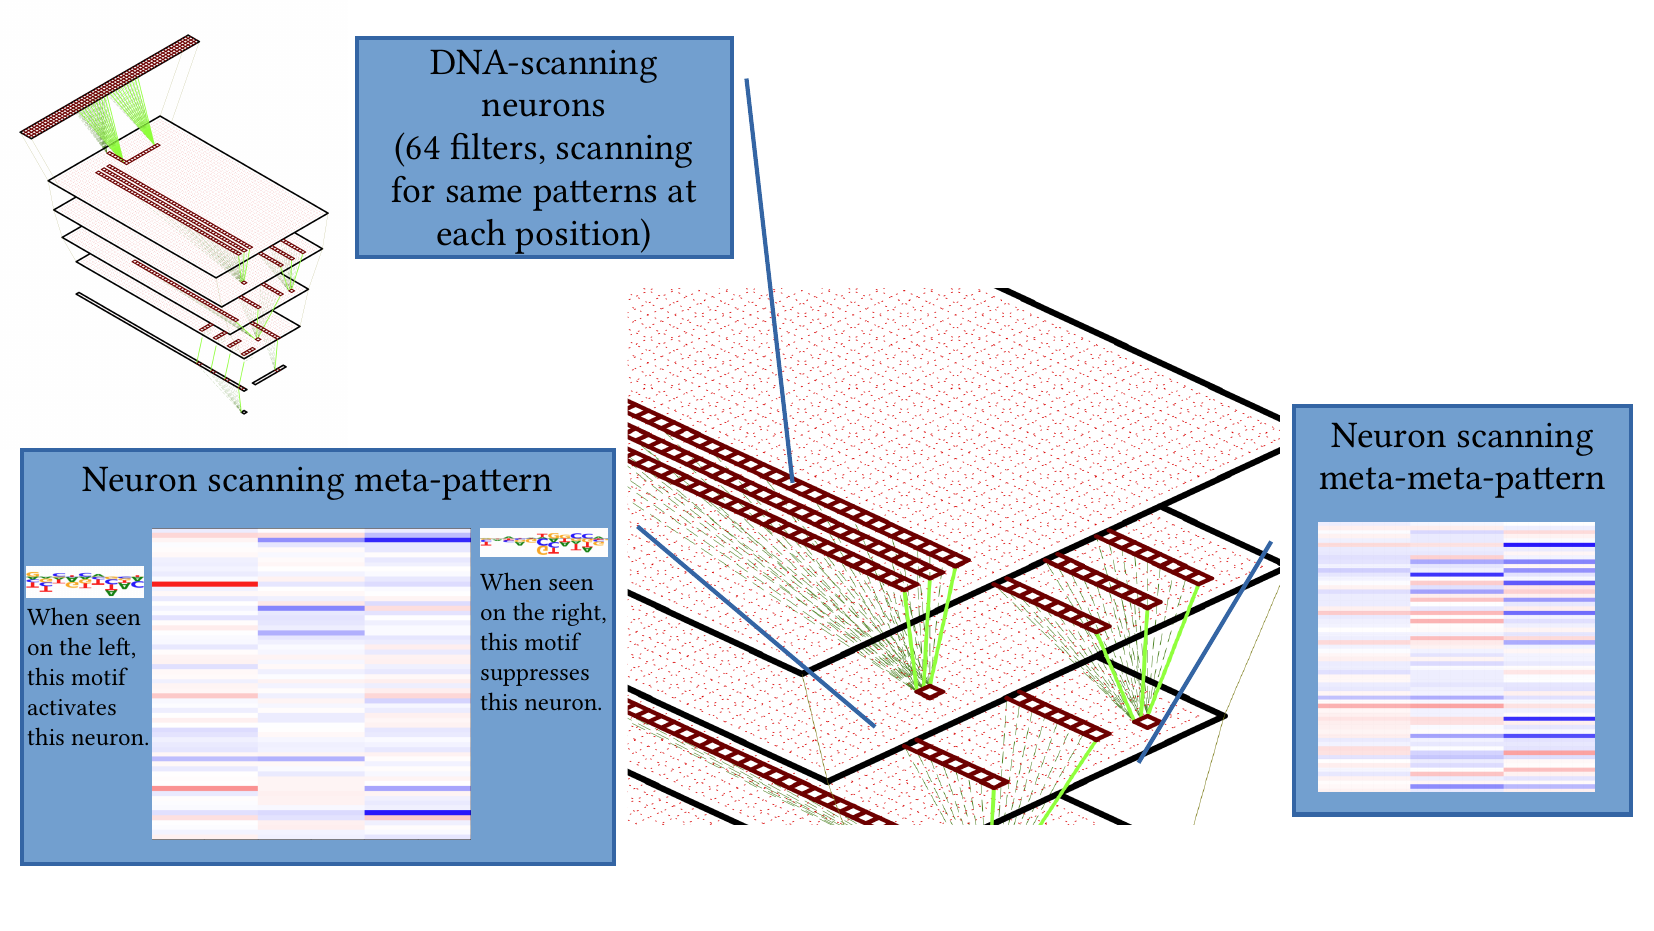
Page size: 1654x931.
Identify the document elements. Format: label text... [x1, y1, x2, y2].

text_box When seen on the right, this motif suppresses this neuron. [480, 565, 608, 717]
picture [26, 566, 144, 598]
picture [480, 528, 608, 557]
text_box DNA-scanning neurons (64 filters, scanning for same patterns at each position) [357, 38, 732, 257]
picture [1318, 522, 1595, 792]
text_box When seen on the left, this motif activates this neuron. [27, 600, 153, 752]
text_box Neuron scanning meta-pattern [22, 450, 614, 864]
picture [0, 0, 348, 450]
picture [627, 288, 1280, 825]
picture [152, 528, 471, 840]
text_box Neuron scanning meta-meta-pattern [1294, 406, 1631, 815]
